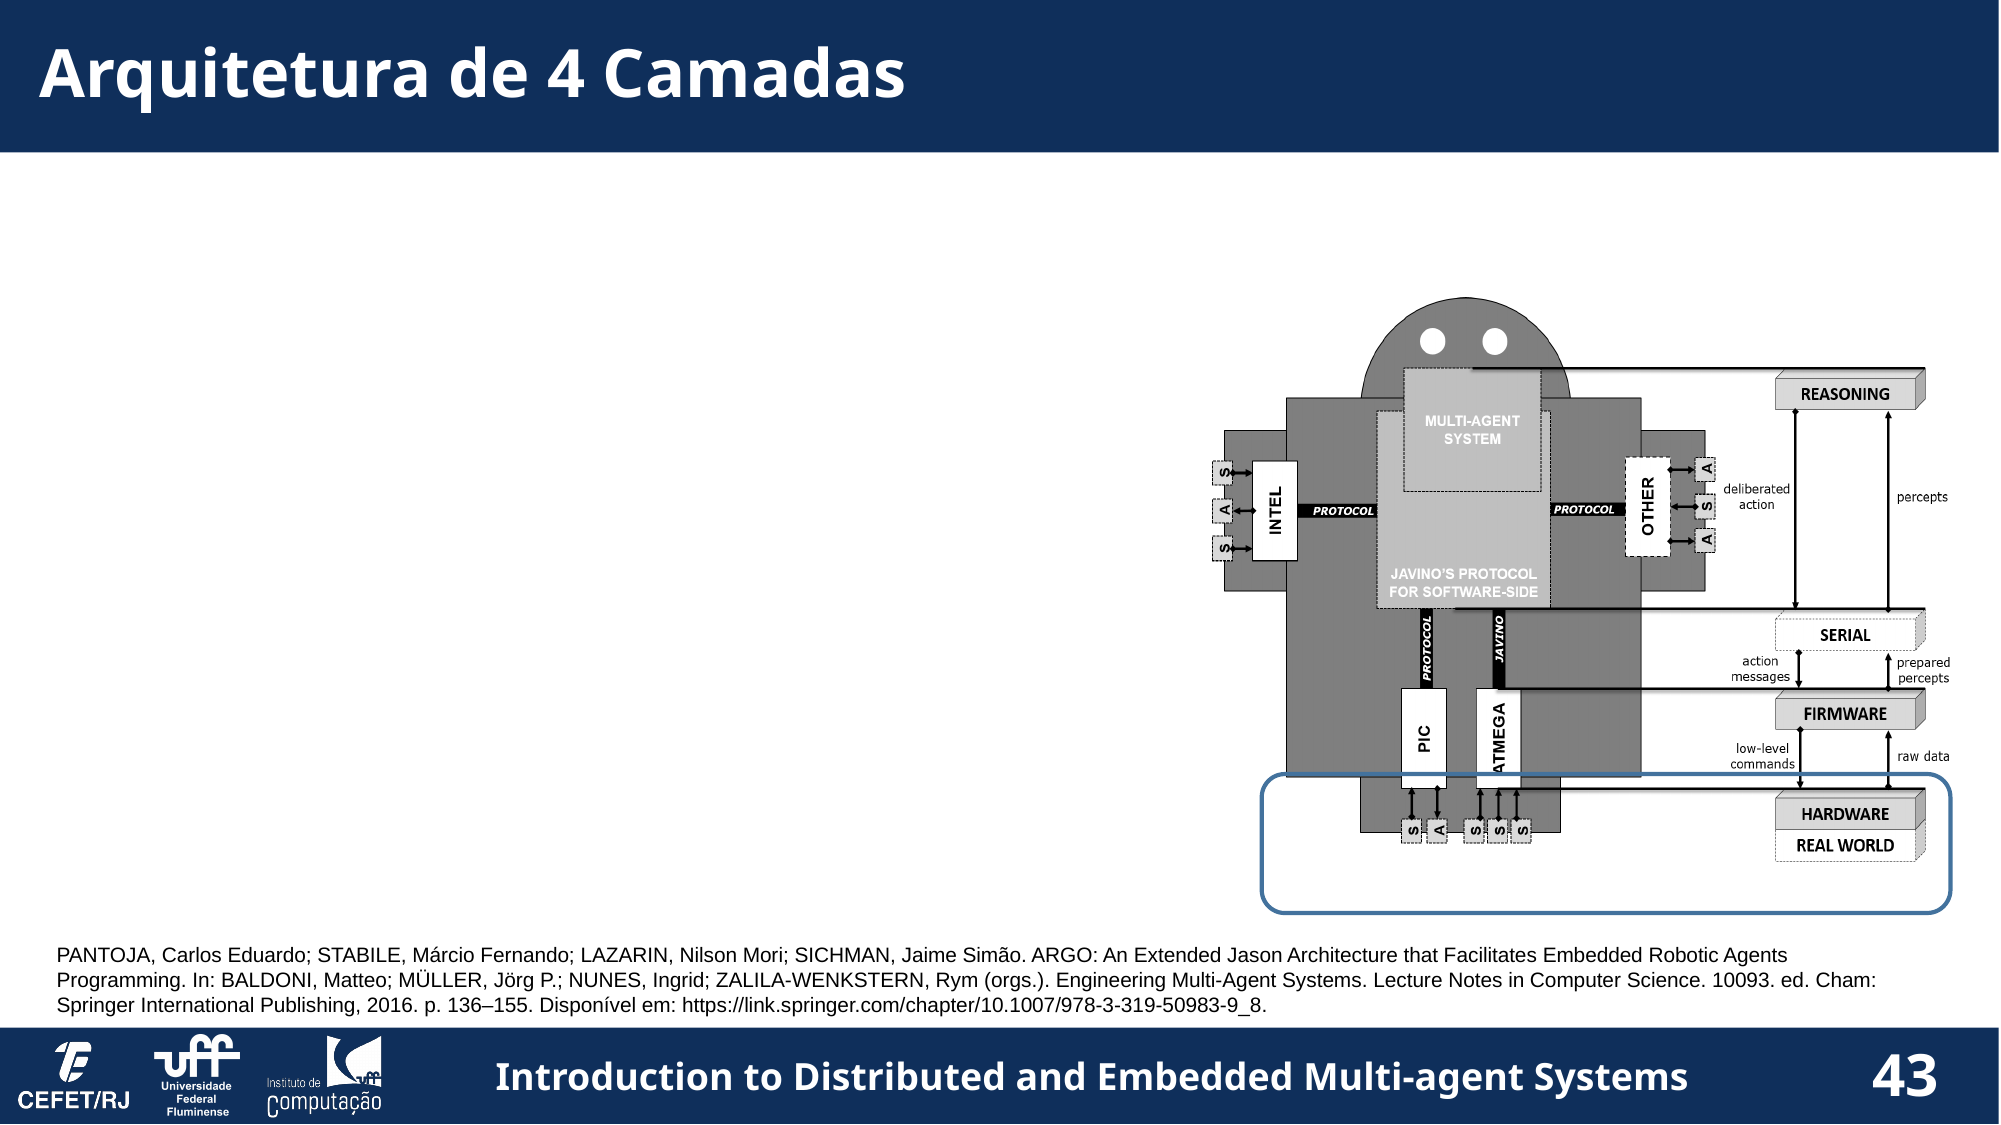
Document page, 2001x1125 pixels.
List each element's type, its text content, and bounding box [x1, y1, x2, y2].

text_box PANTOJA, Carlos Eduardo; STABILE, Márcio Fernando; LAZARIN, Nilson Mori; SICHMAN, Jaime Simão. ARGO: An Extended Jason Architecture that Facilitates Embedded Robotic Agents Programming. In: BALDONI, Matteo; MÜLLER, Jörg P.; NUNES, Ingrid; ZALILA-WENKSTERN, Rym (orgs.). Engineering Multi-Agent Systems. Lecture Notes in Computer Science. 10093. ed. Cham: Springer International Publishing, 2016. p. 136–155. Disponível em: https://link.springer.com/chapter/10.1007/978-3-319-50983-9_8. [41, 934, 1937, 1025]
picture [1211, 297, 1967, 868]
text_box Arquitetura de 4 Camadas [25, 23, 1998, 116]
picture [153, 1033, 241, 1121]
picture [1264, 777, 1948, 868]
picture [265, 1033, 383, 1118]
picture [18, 1021, 129, 1125]
